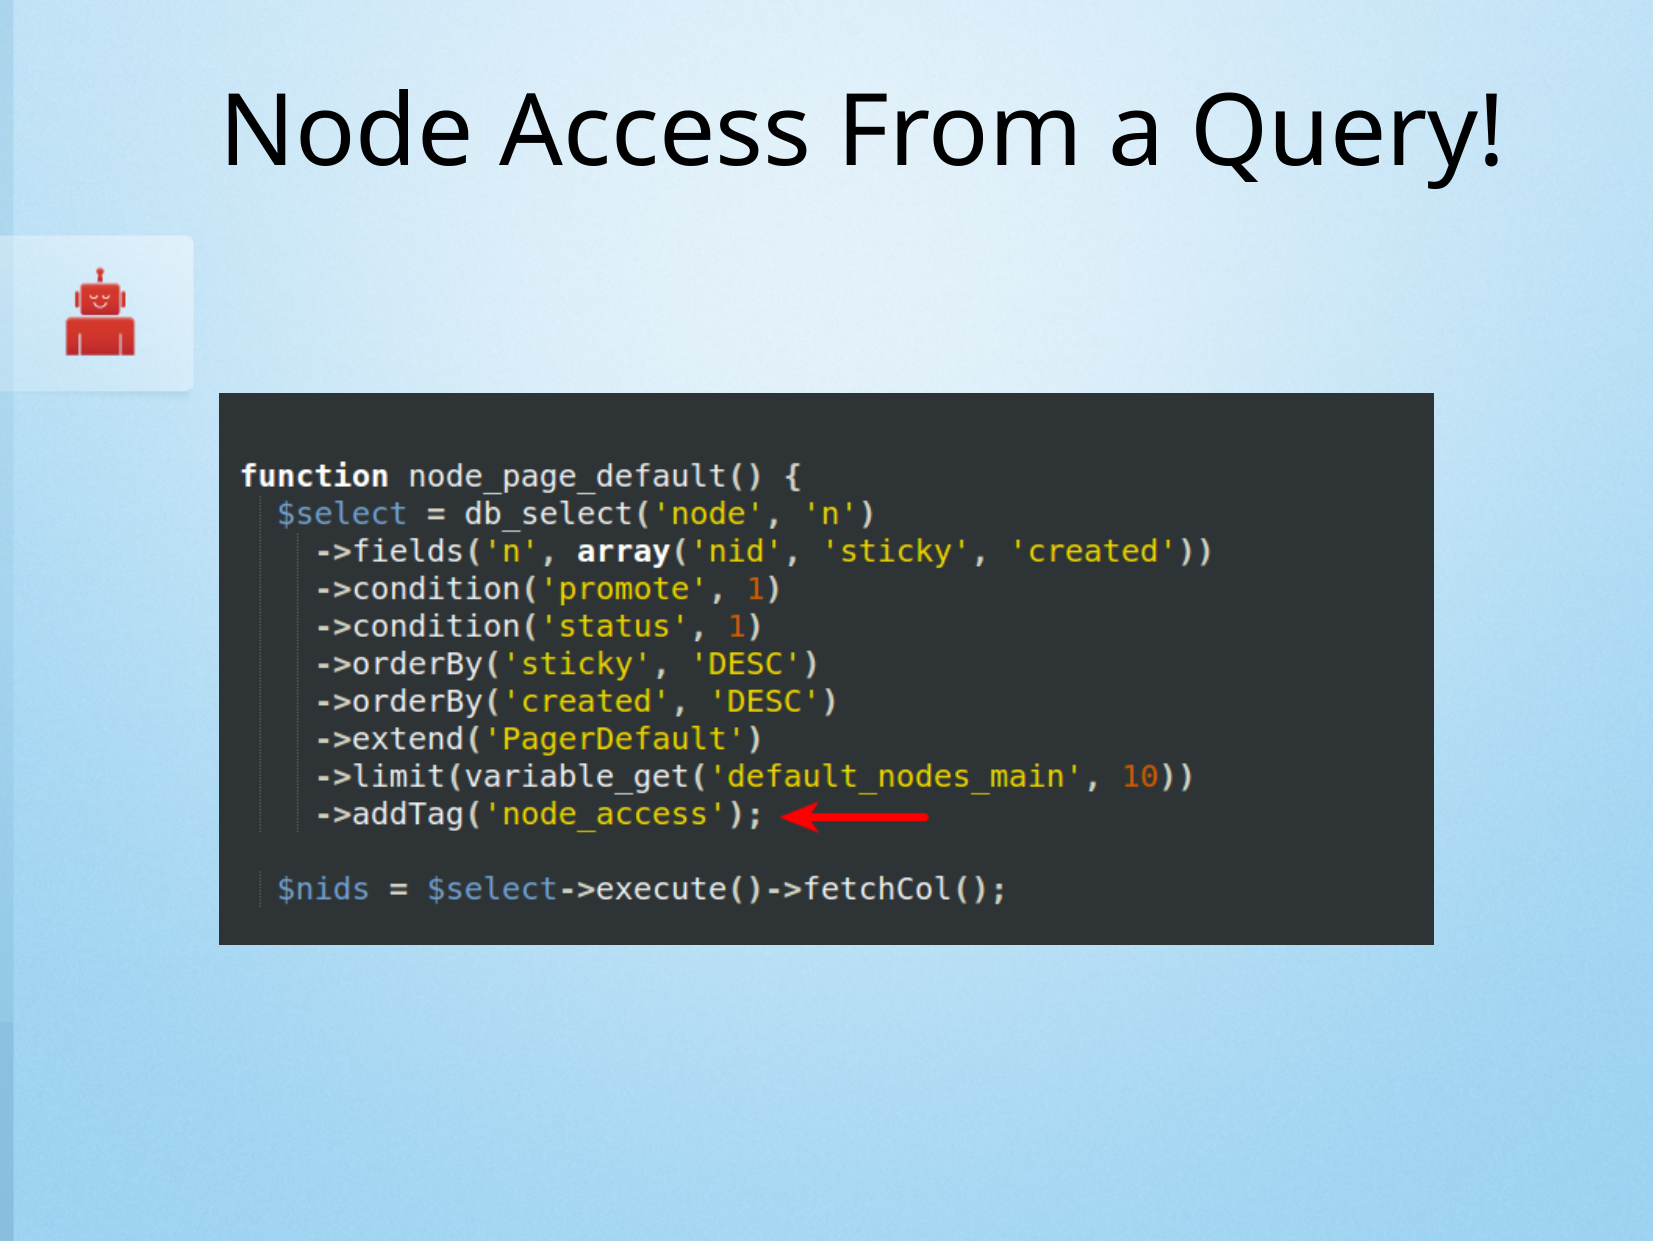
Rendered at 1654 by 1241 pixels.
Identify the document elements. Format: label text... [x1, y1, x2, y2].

picture [0, 0, 1653, 1241]
text_box Node Access From a Query! [204, 50, 1372, 186]
